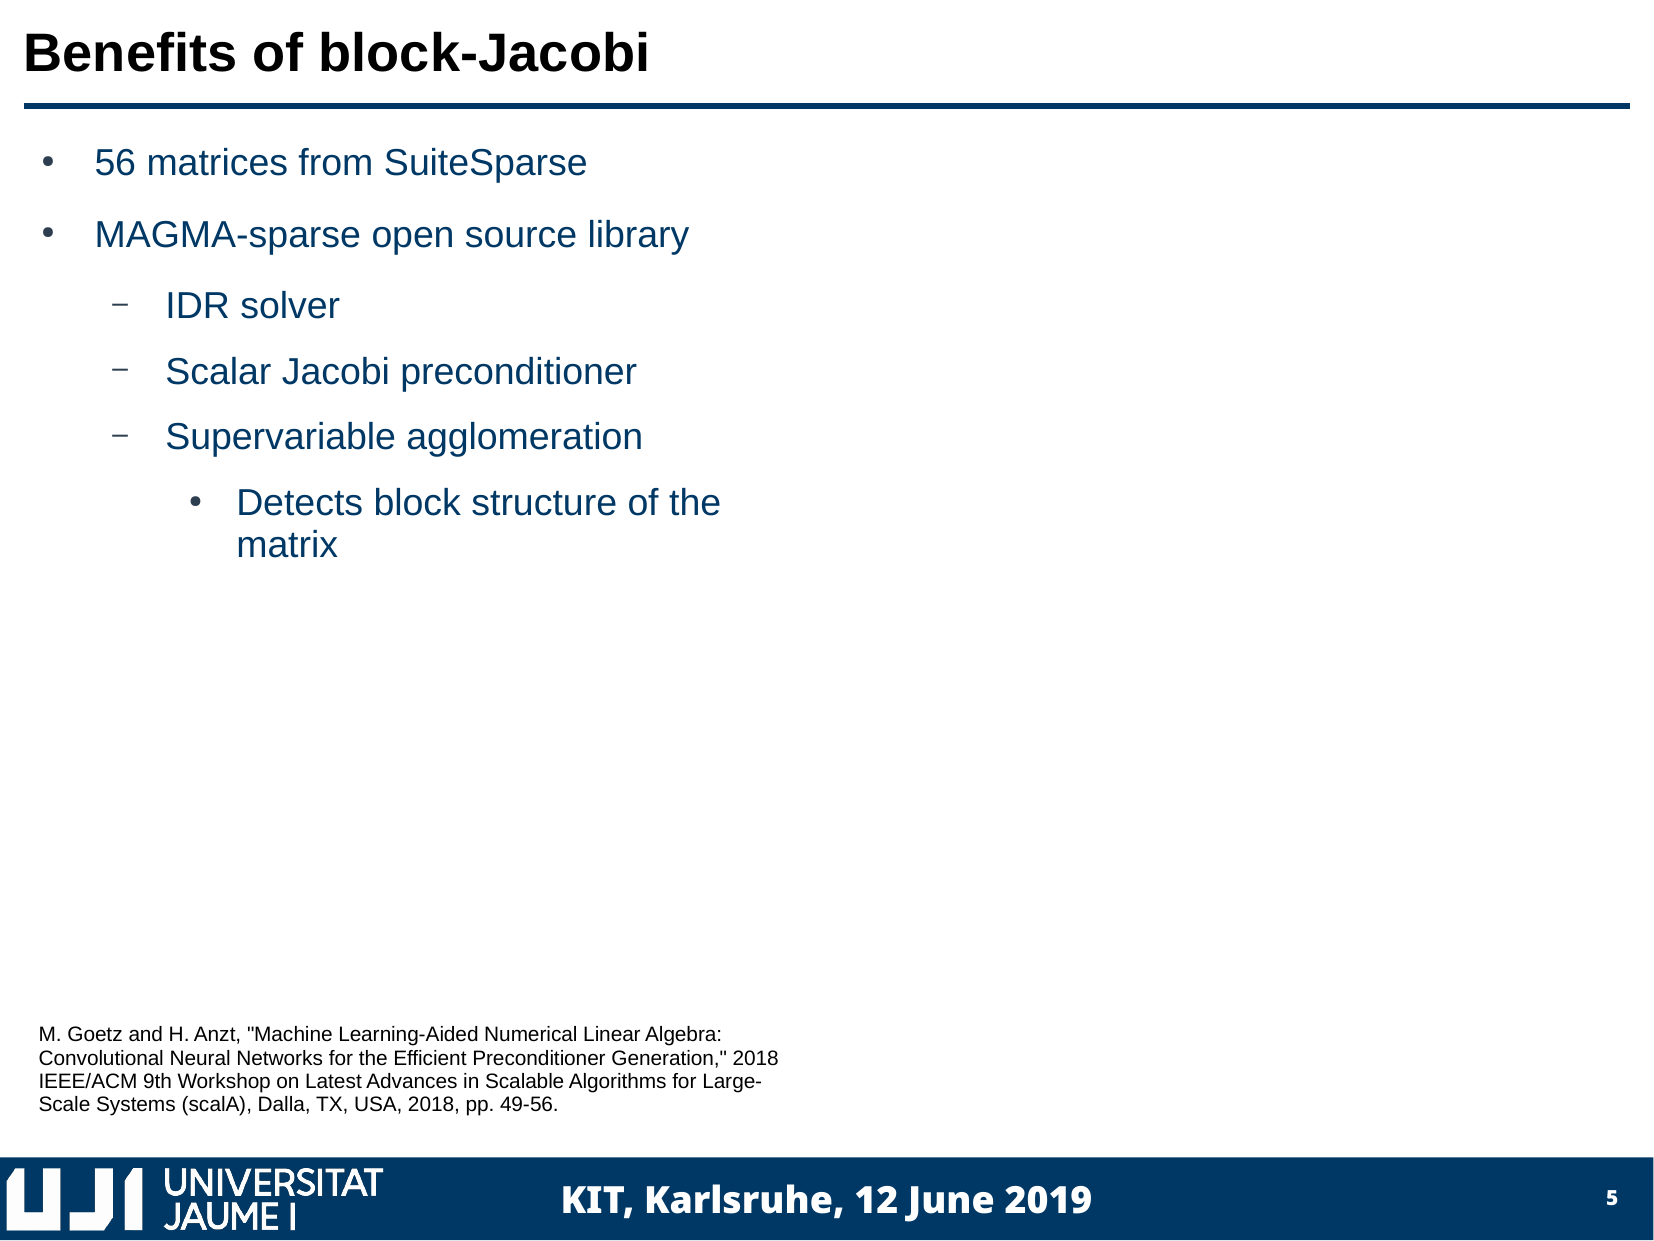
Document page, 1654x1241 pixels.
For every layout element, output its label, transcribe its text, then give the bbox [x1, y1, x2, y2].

title Benefits of block-Jacobi [23, 0, 1630, 107]
list 56 matrices from SuiteSparse MAGMA-sparse open source library IDR solver Scalar Jacobi preconditioner Supervariable agglomeration Detects block structure of the matrix [23, 141, 808, 1134]
picture [0, 1158, 390, 1241]
text_box M. Goetz and H. Anzt, "Machine Learning-Aided Numerical Linear Algebra: Convolutional Neural Networks for the Efficient Preconditioner Generation," 2018 IEEE/ACM 9th Workshop on Latest Advances in Scalable Algorithms for Large-Scale Systems (scalA), Dalla, TX, USA, 2018, pp. 49-56. [23, 1015, 803, 1124]
